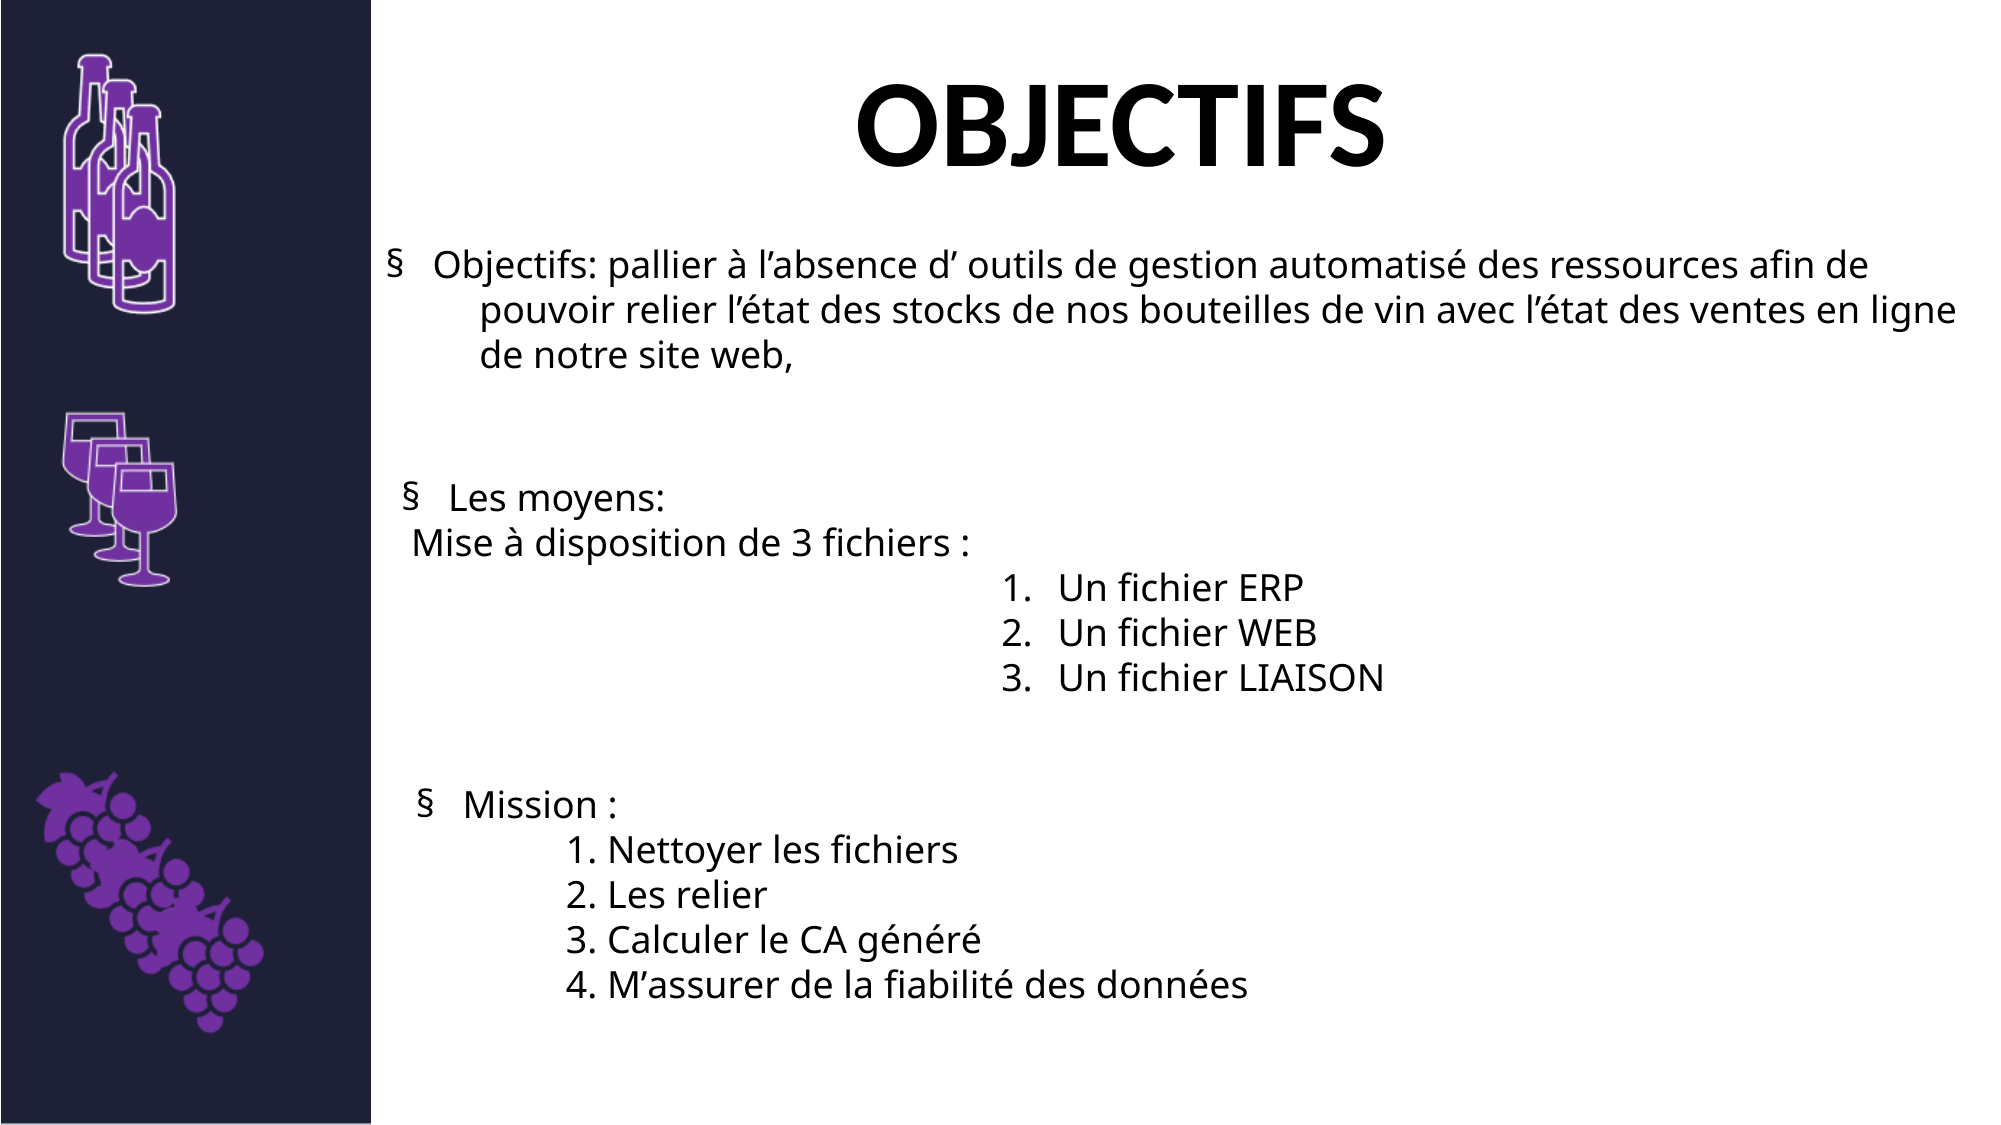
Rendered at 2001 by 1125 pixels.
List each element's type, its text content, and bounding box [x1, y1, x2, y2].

picture [1, 0, 371, 1125]
text_box Objectifs: pallier à l’absence d’ outils de gestion automatisé des ressources afin de pouvoir relier l’état des stocks de nos bouteilles de vin avec l’état des ventes en ligne de notre site web, [370, 233, 2000, 385]
text_box Mission : 1. Nettoyer les fichiers 2. Les relier 3. Calculer le CA généré 4. M’assurer de la fiabilité des données [400, 773, 2000, 1062]
text_box OBJECTIFS [461, 33, 1810, 201]
text_box Les moyens: Mise à disposition de 3 fichiers : Un fichier ERP Un fichier WEB Un fichier LIAISON [386, 466, 1932, 709]
